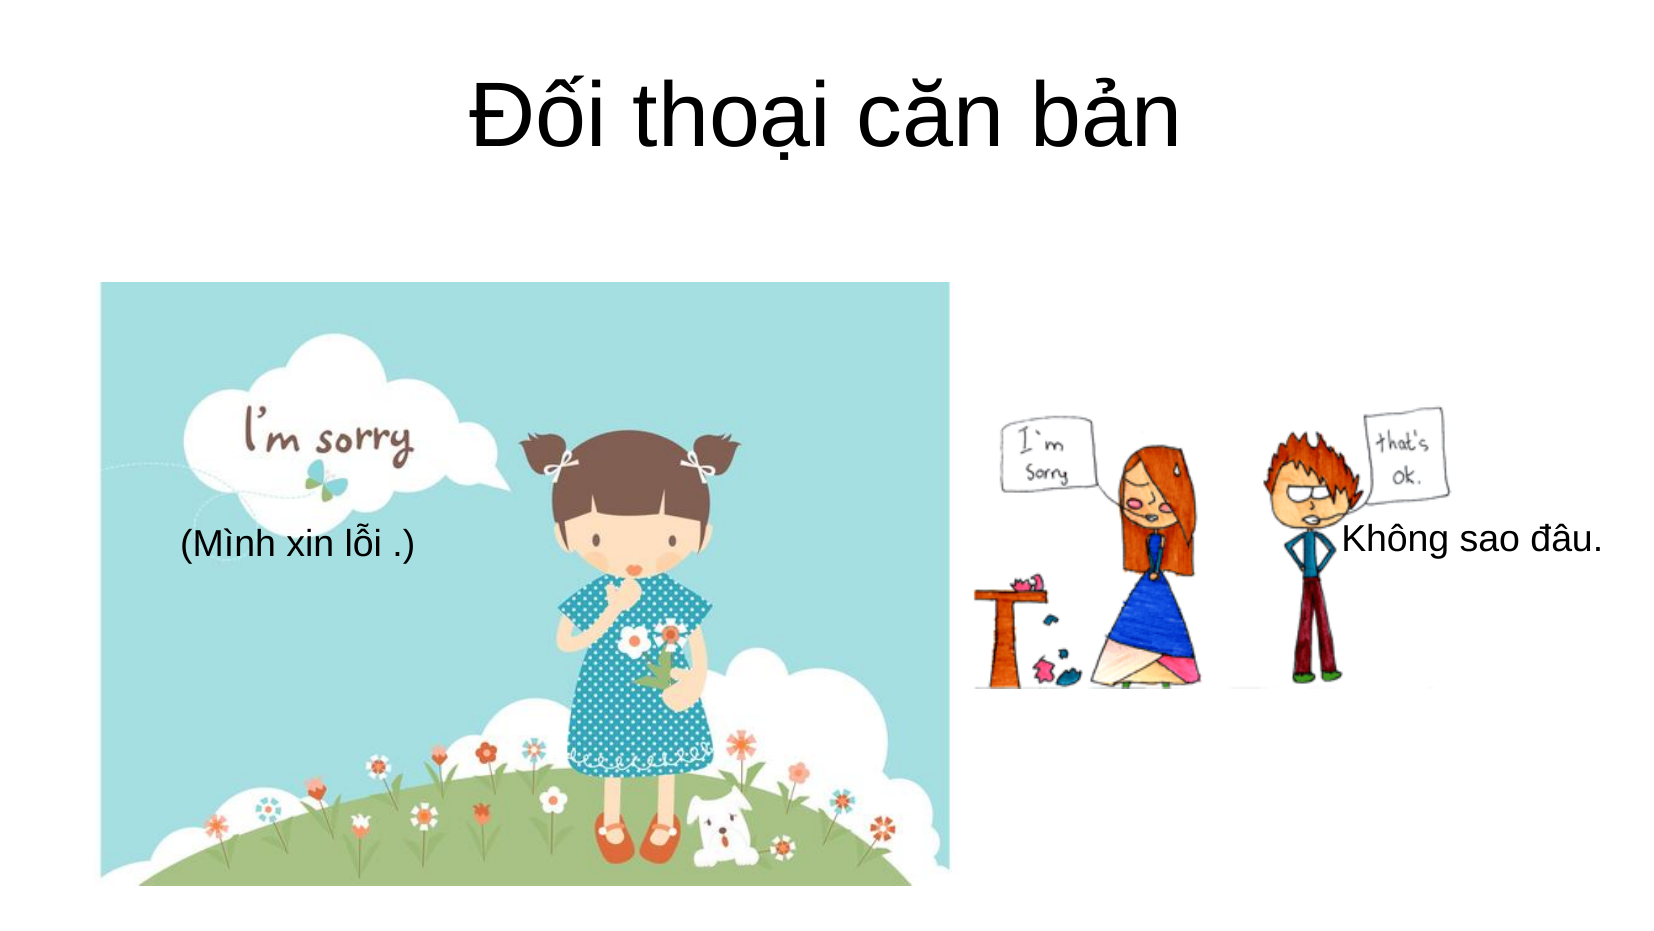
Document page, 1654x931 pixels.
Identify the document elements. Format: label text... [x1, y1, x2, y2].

text_box (Mình xin lỗi .) [165, 473, 815, 579]
title Đối thoại căn bản [82, 37, 1571, 193]
text_box Không sao đâu. [1326, 510, 1619, 567]
picture [968, 389, 1453, 689]
picture [94, 282, 957, 886]
